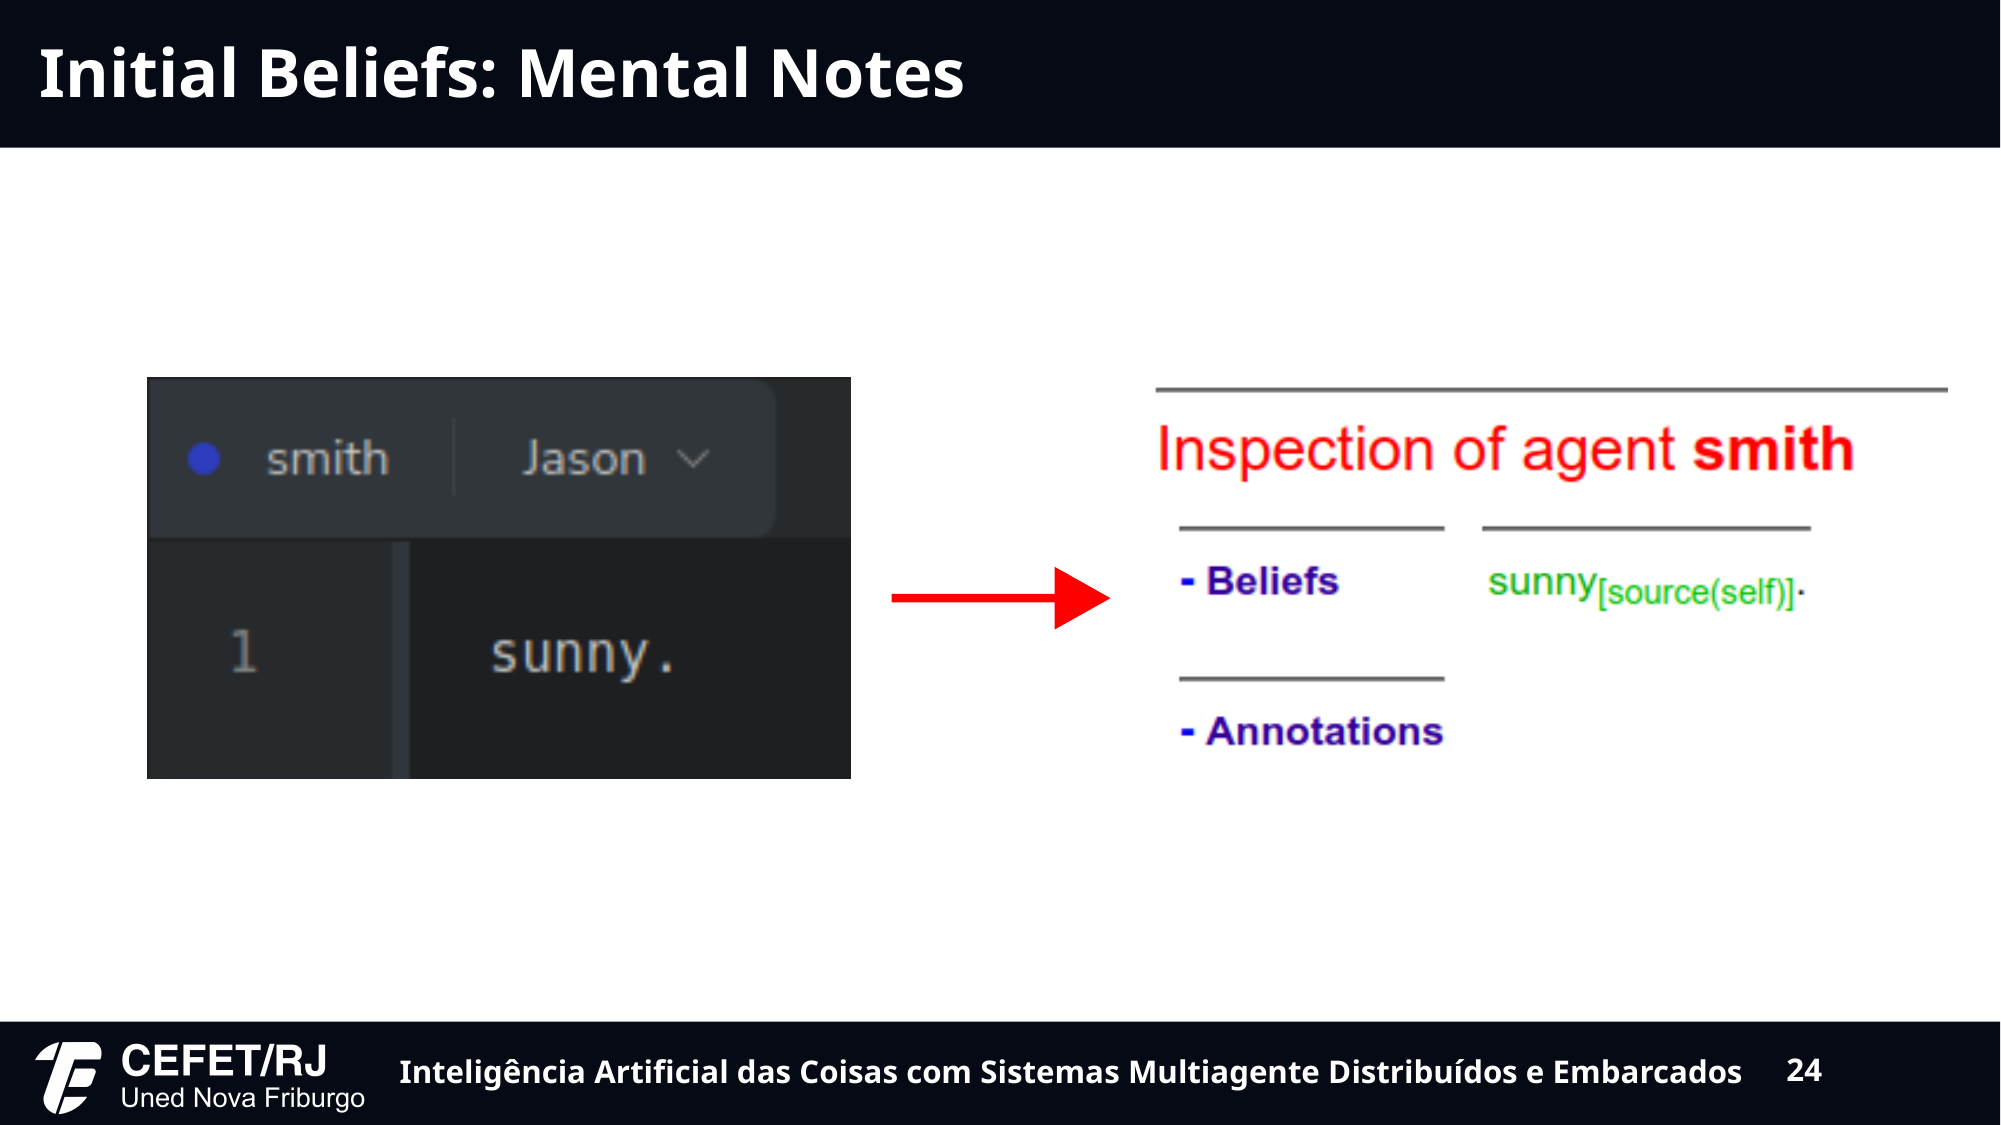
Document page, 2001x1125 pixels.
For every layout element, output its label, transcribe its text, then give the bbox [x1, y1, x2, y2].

text_box Initial Beliefs: Mental Notes [25, 23, 1999, 119]
text_box [891, 566, 1111, 630]
picture [1133, 372, 1948, 809]
picture [147, 377, 851, 779]
picture [0, 1001, 398, 1125]
